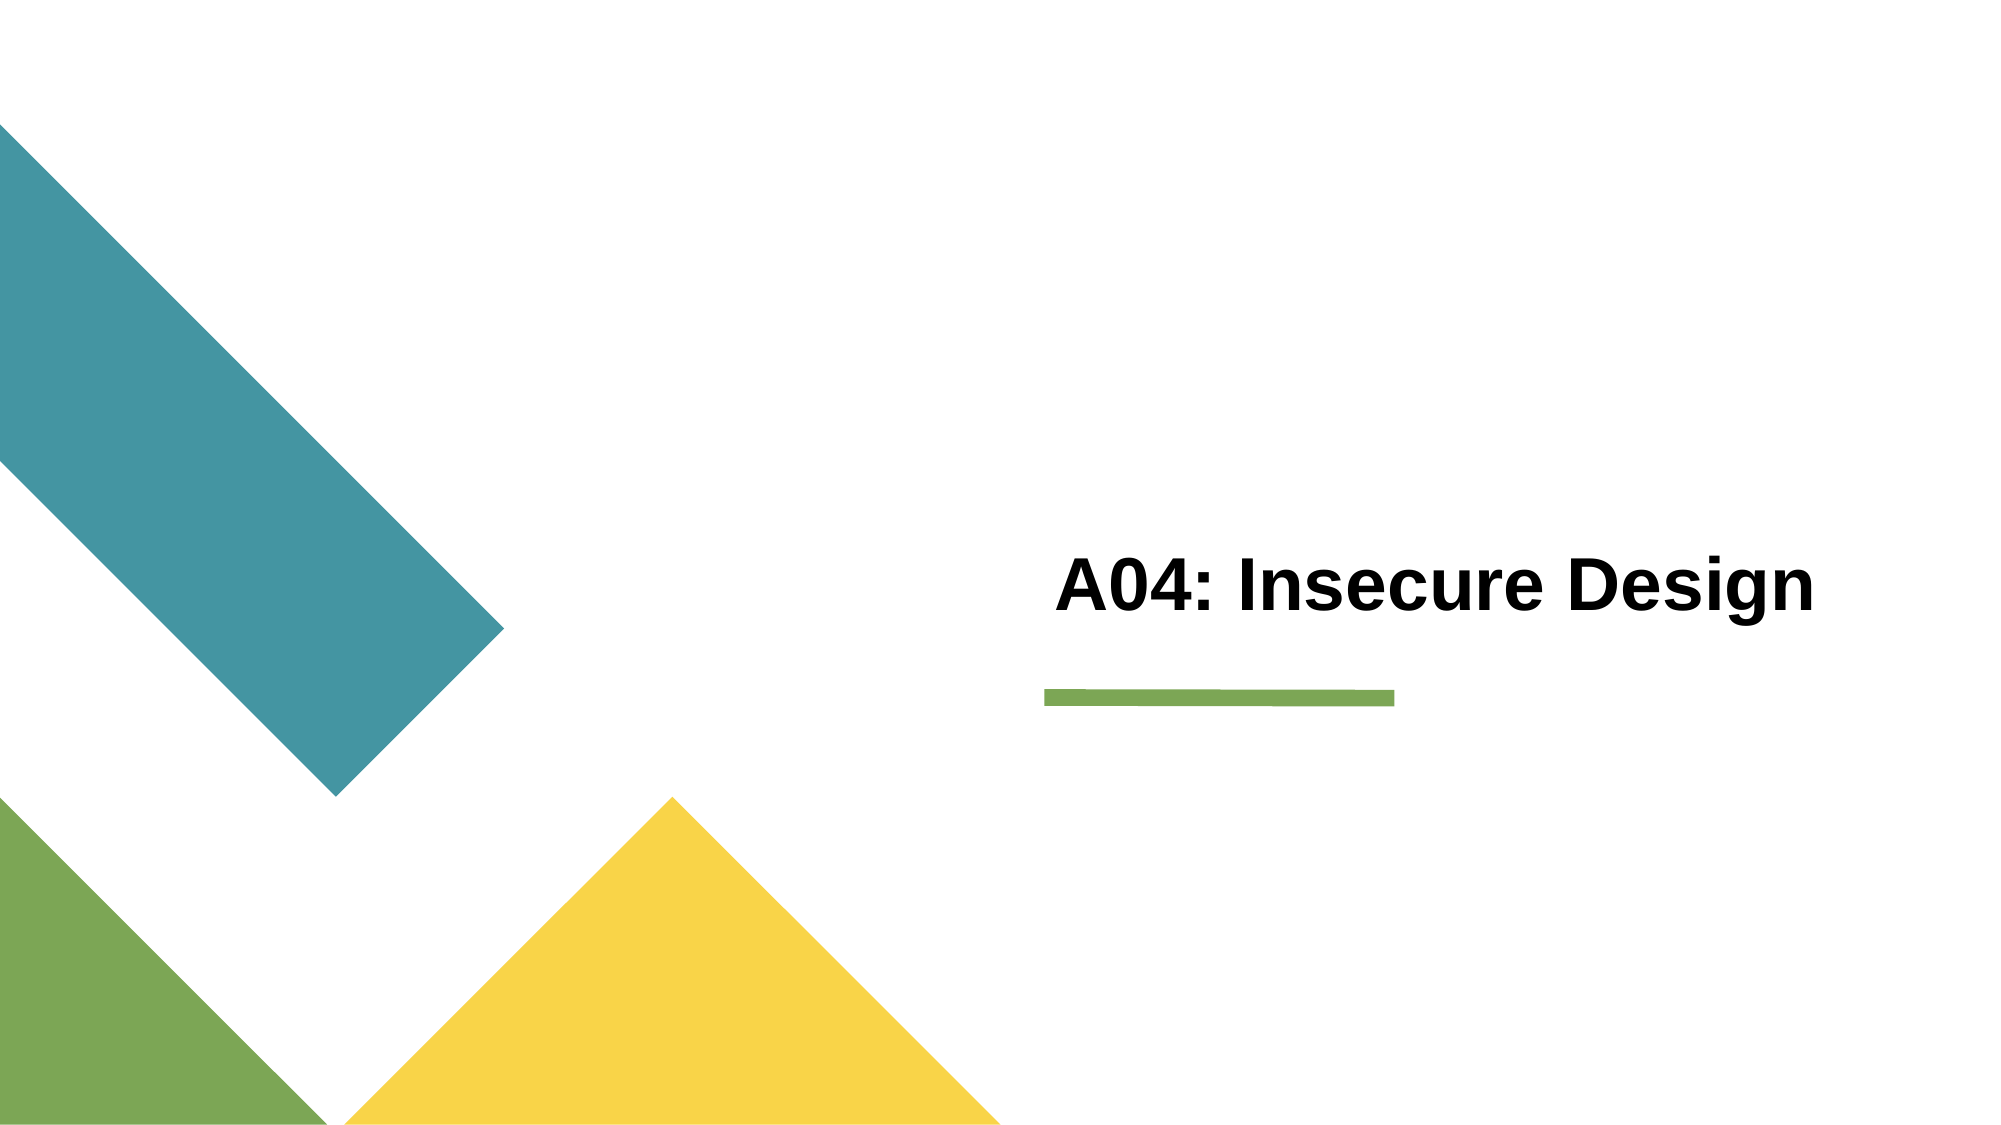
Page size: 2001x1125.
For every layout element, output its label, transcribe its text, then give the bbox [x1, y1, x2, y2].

text_box A04: Insecure Design [1039, 535, 1857, 662]
